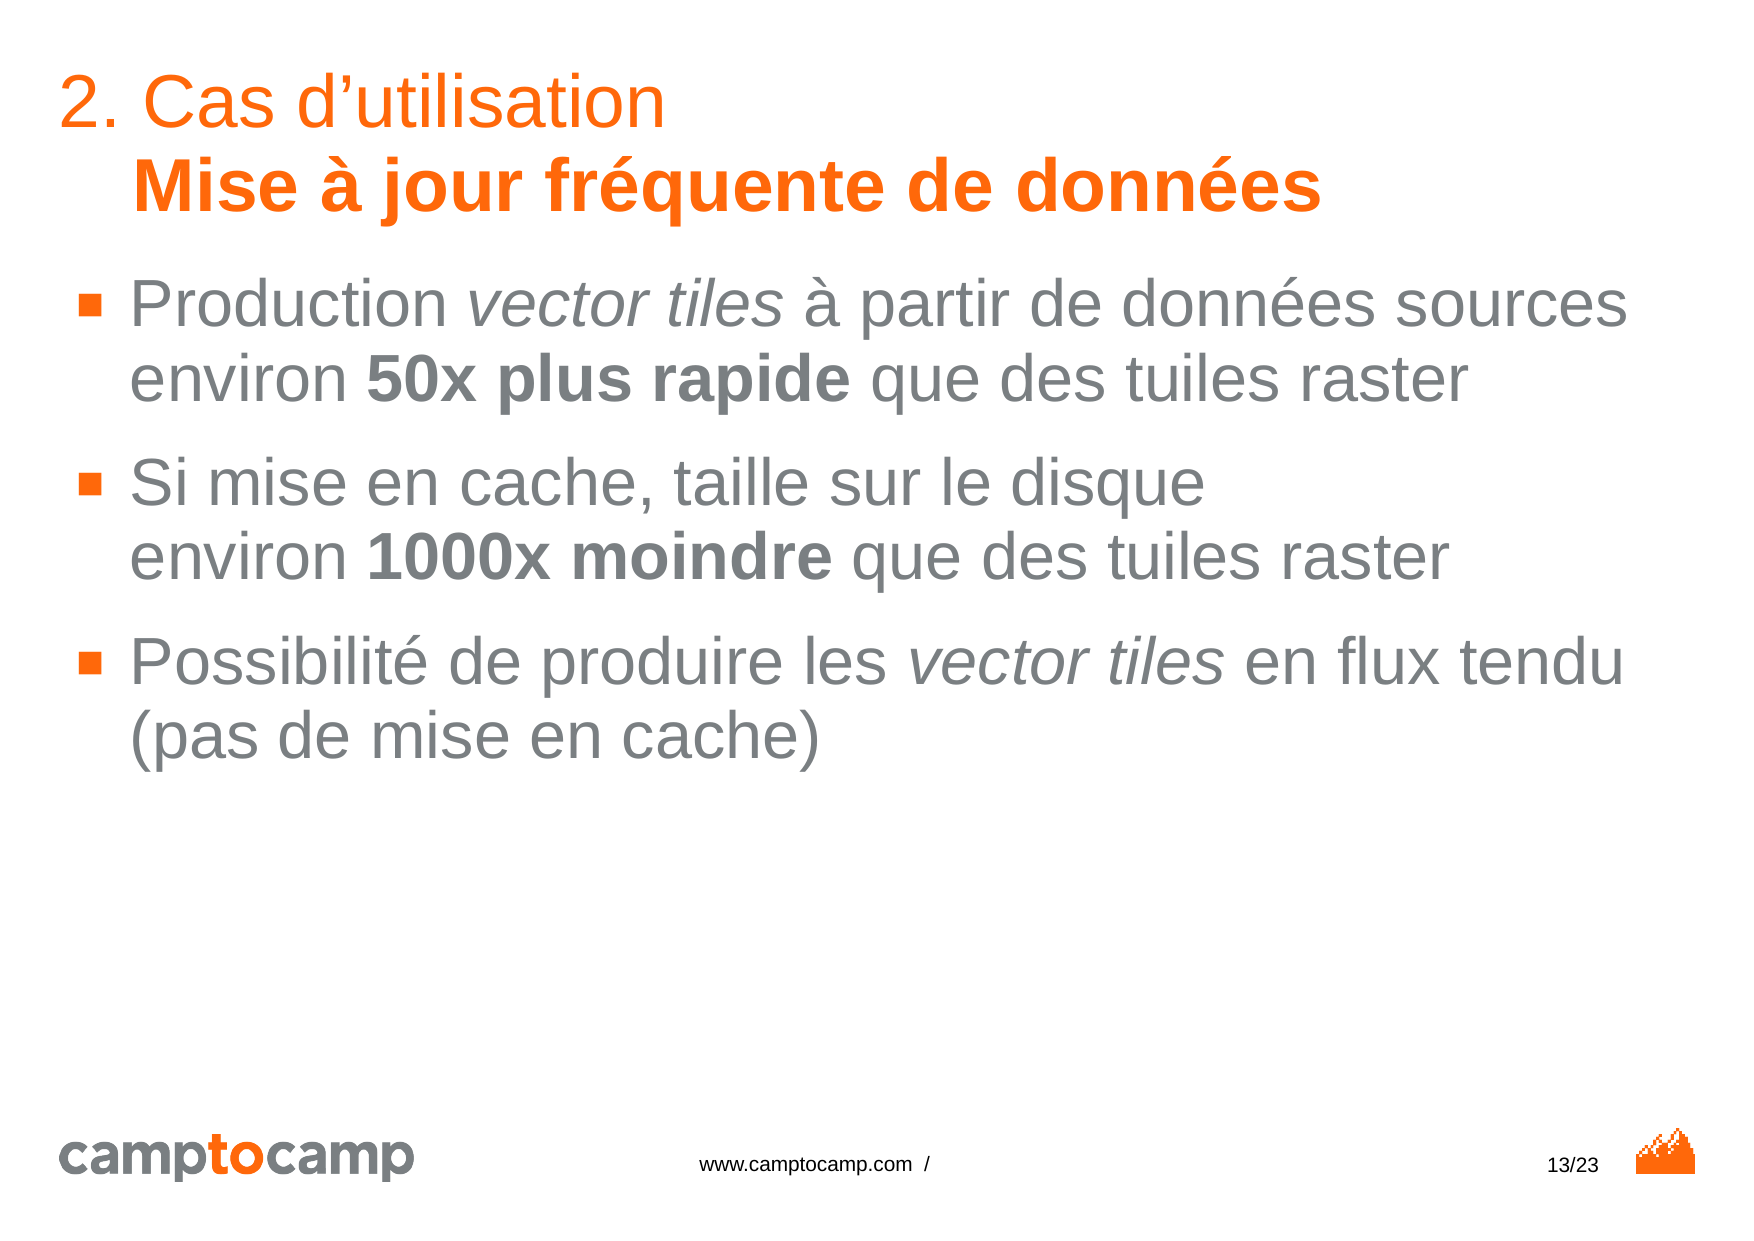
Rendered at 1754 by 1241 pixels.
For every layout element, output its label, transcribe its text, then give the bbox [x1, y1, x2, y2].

picture [1636, 1128, 1695, 1174]
picture [59, 1134, 414, 1182]
list Production vector tiles à partir de données sources environ 50x plus rapide que des tuiles raster Si mise en cache, taille sur le disque environ 1000x moindre que des tuiles raster Possibilité de produire les vector tiles en flux tendu (pas de mise en cache) [59, 265, 1696, 1123]
title 2. Cas d’utilisation Mise à jour fréquente de données [59, 59, 1695, 247]
